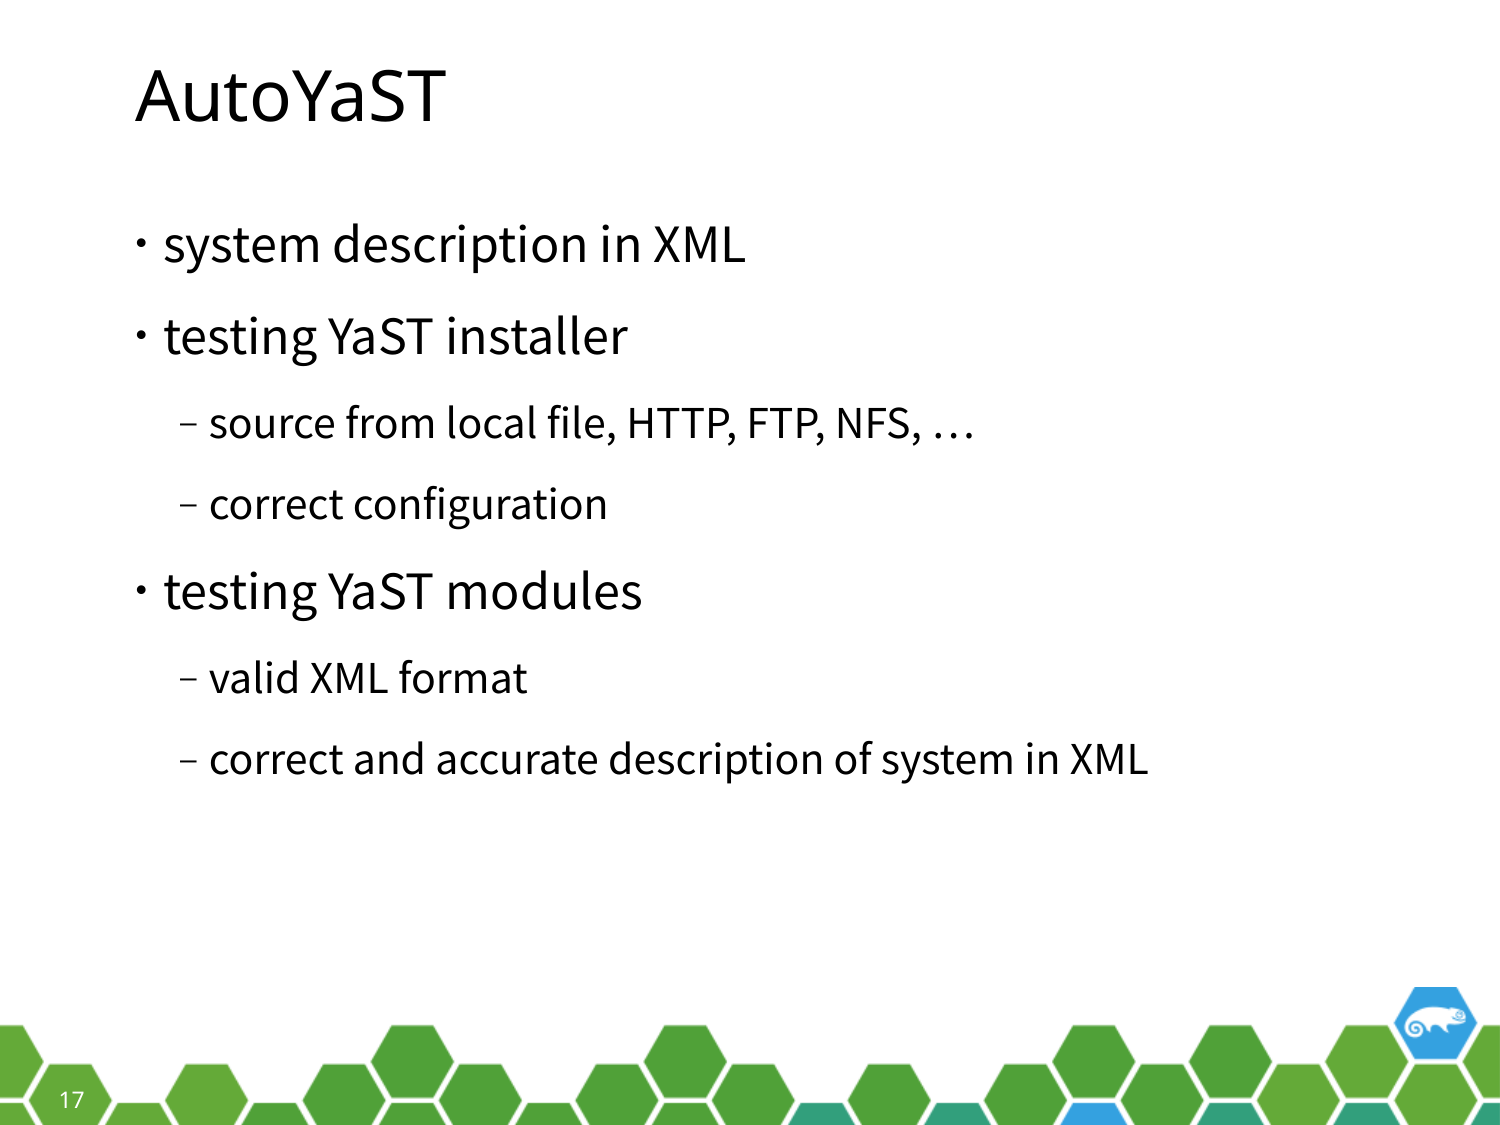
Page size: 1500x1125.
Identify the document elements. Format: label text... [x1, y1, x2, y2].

picture [0, 987, 1500, 1125]
list system description in XML testing YaST installer source from local file, HTTP, FTP, NFS, … correct configuration testing YaST modules valid XML format correct and accurate description of system in XML [135, 208, 1372, 862]
title AutoYaST [135, 12, 1372, 175]
